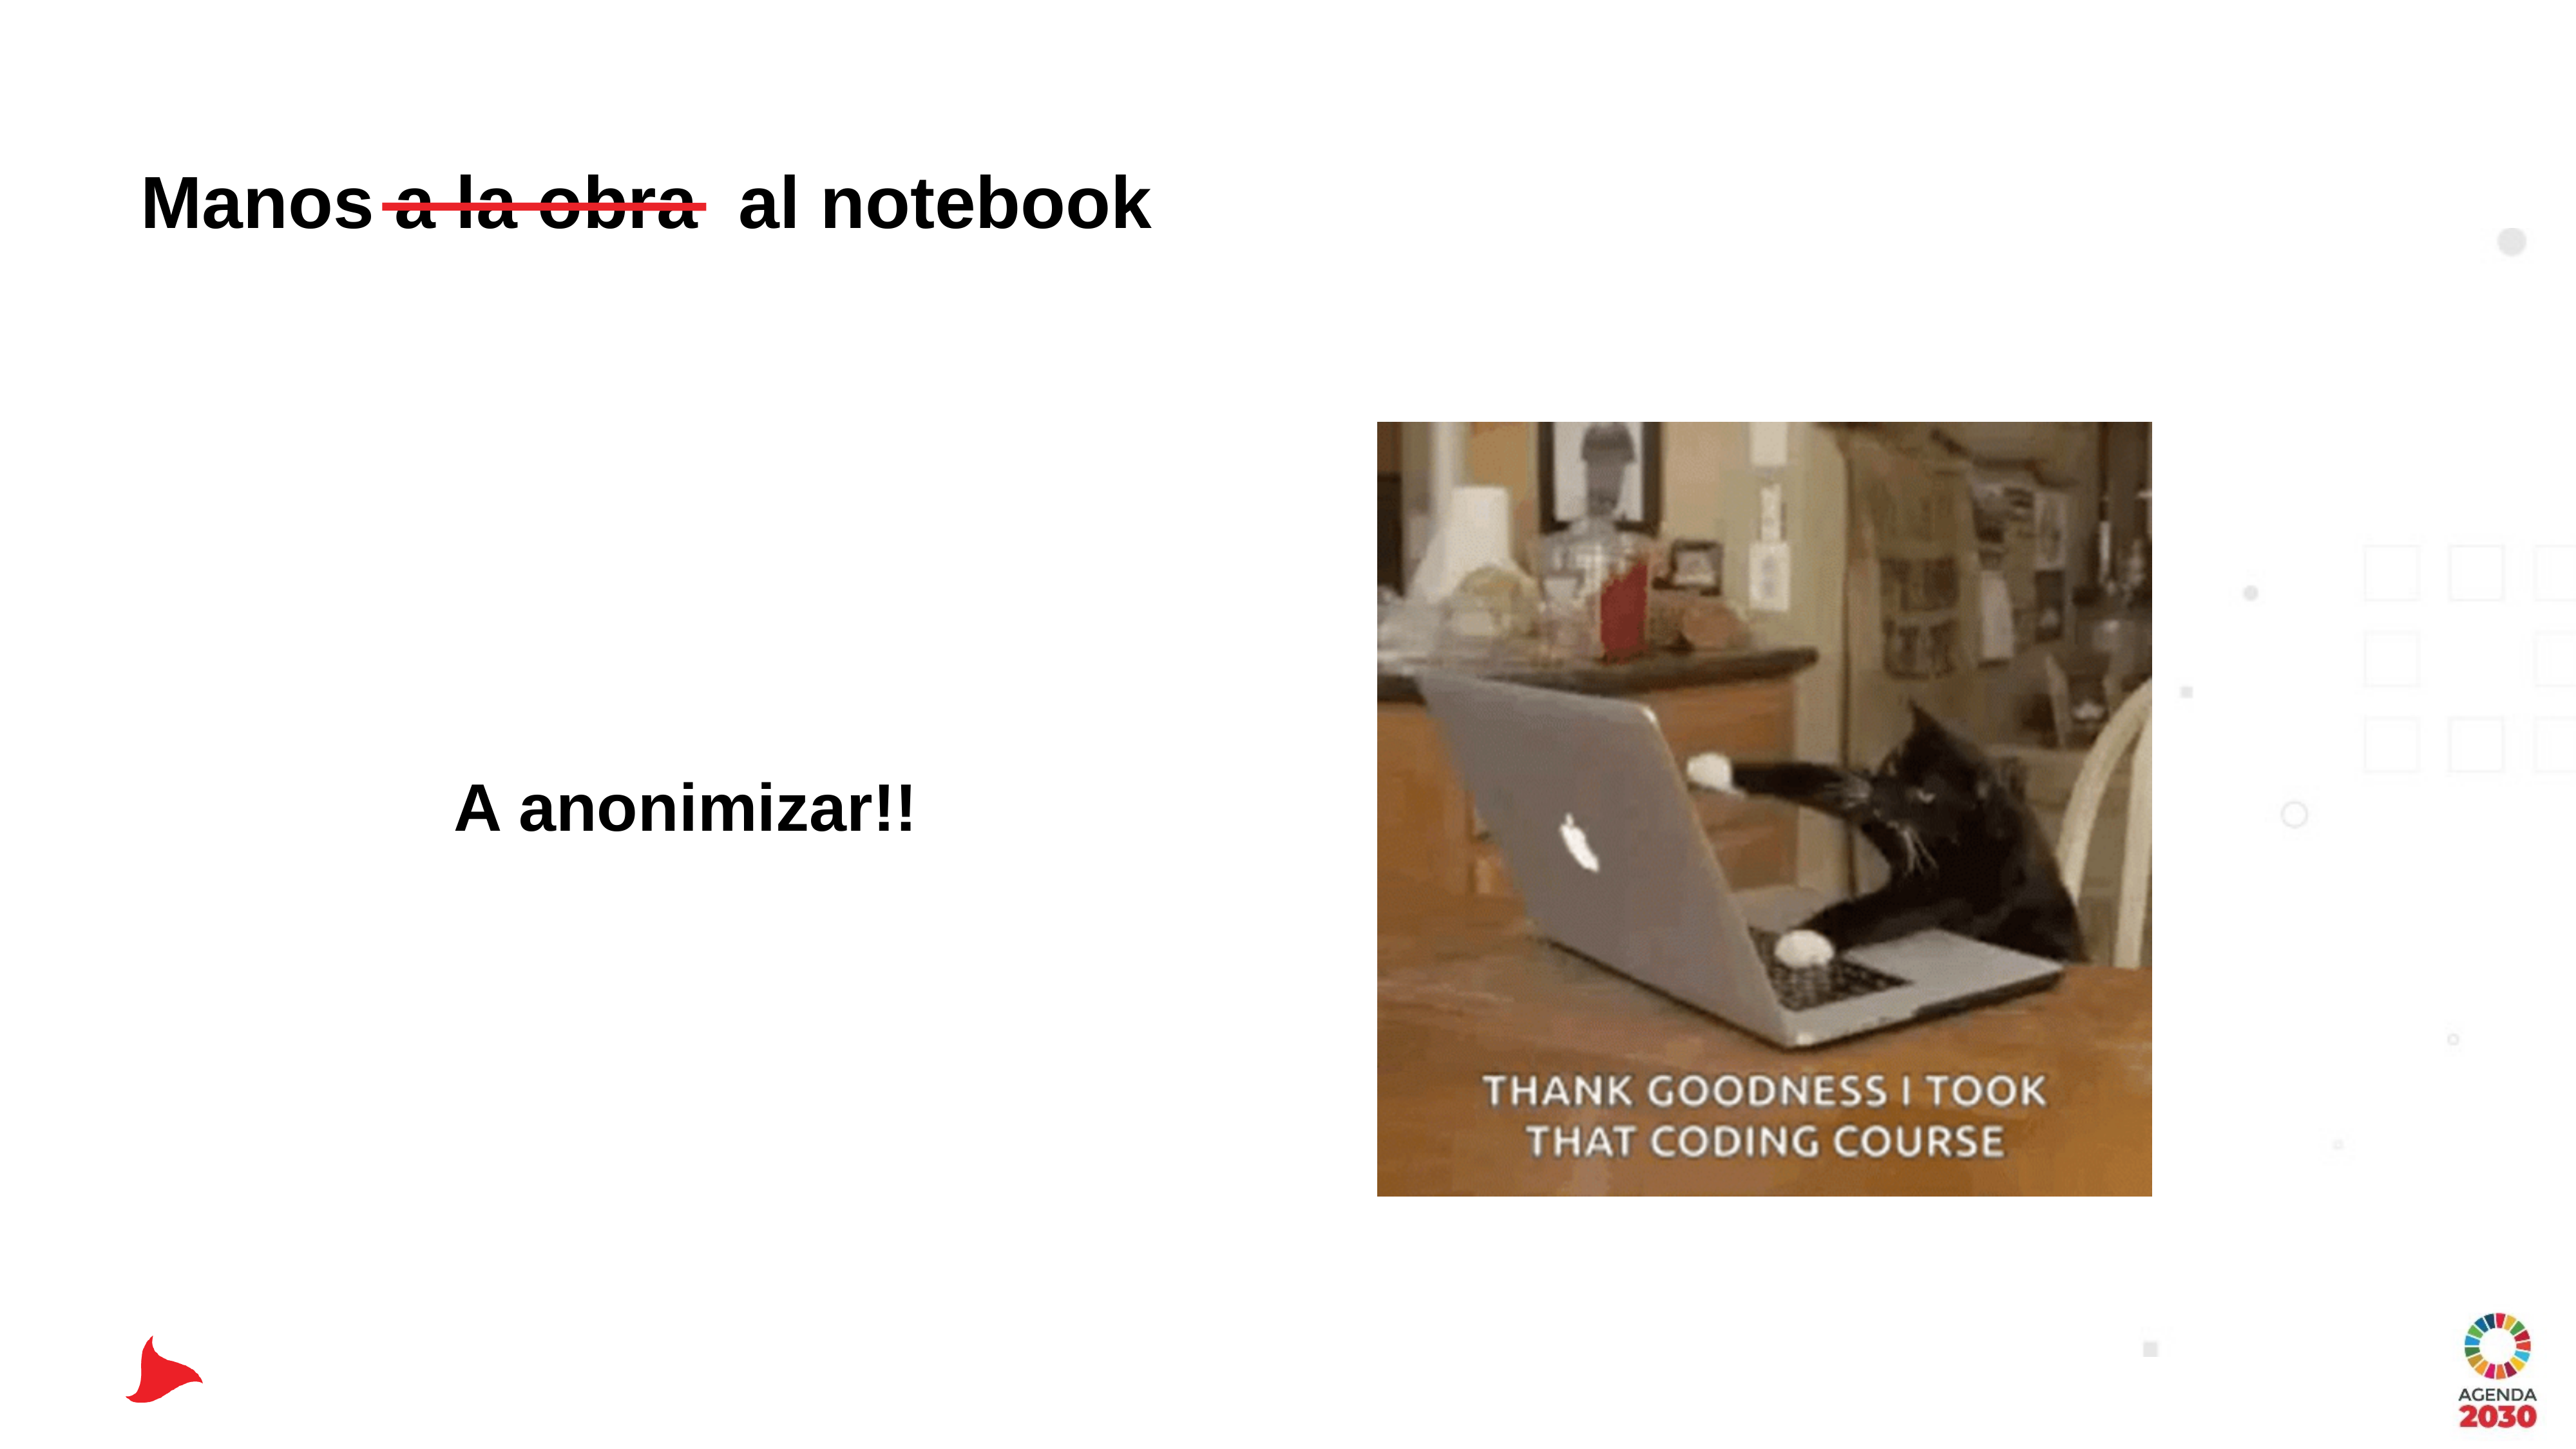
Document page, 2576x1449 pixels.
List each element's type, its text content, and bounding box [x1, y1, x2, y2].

picture [1377, 228, 2576, 1441]
title Manos a la obra al notebook [131, 77, 2454, 249]
list A anonimizar!! [128, 339, 1245, 1280]
picture [126, 1336, 203, 1403]
